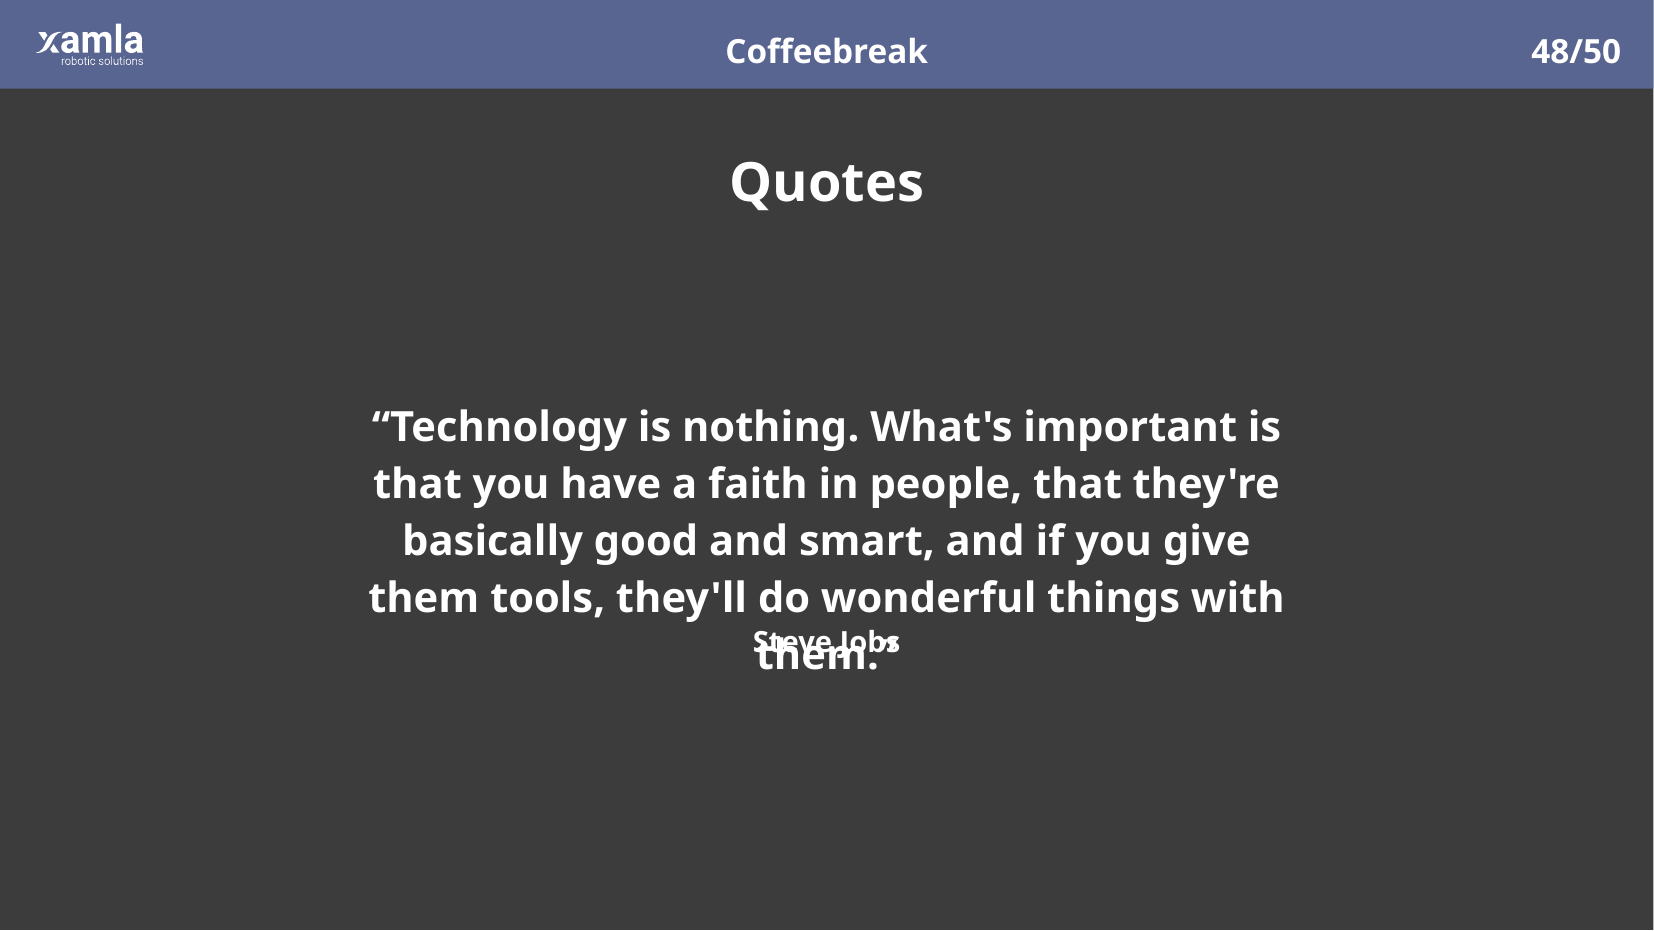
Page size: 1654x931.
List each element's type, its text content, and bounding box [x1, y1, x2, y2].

text_box [0, 0, 1654, 89]
picture [35, 23, 143, 65]
text_box Coffeebreak [296, 20, 1357, 80]
text_box “Technology is nothing. What's important is that you have a faith in people, that they're basically good and smart, and if you give them tools, they'll do wonderful things with them.” [336, 389, 1317, 625]
text_box Steve Jobs [661, 614, 993, 668]
text_box Quotes [188, 135, 1465, 223]
text_box 48/50 [1511, 20, 1636, 80]
